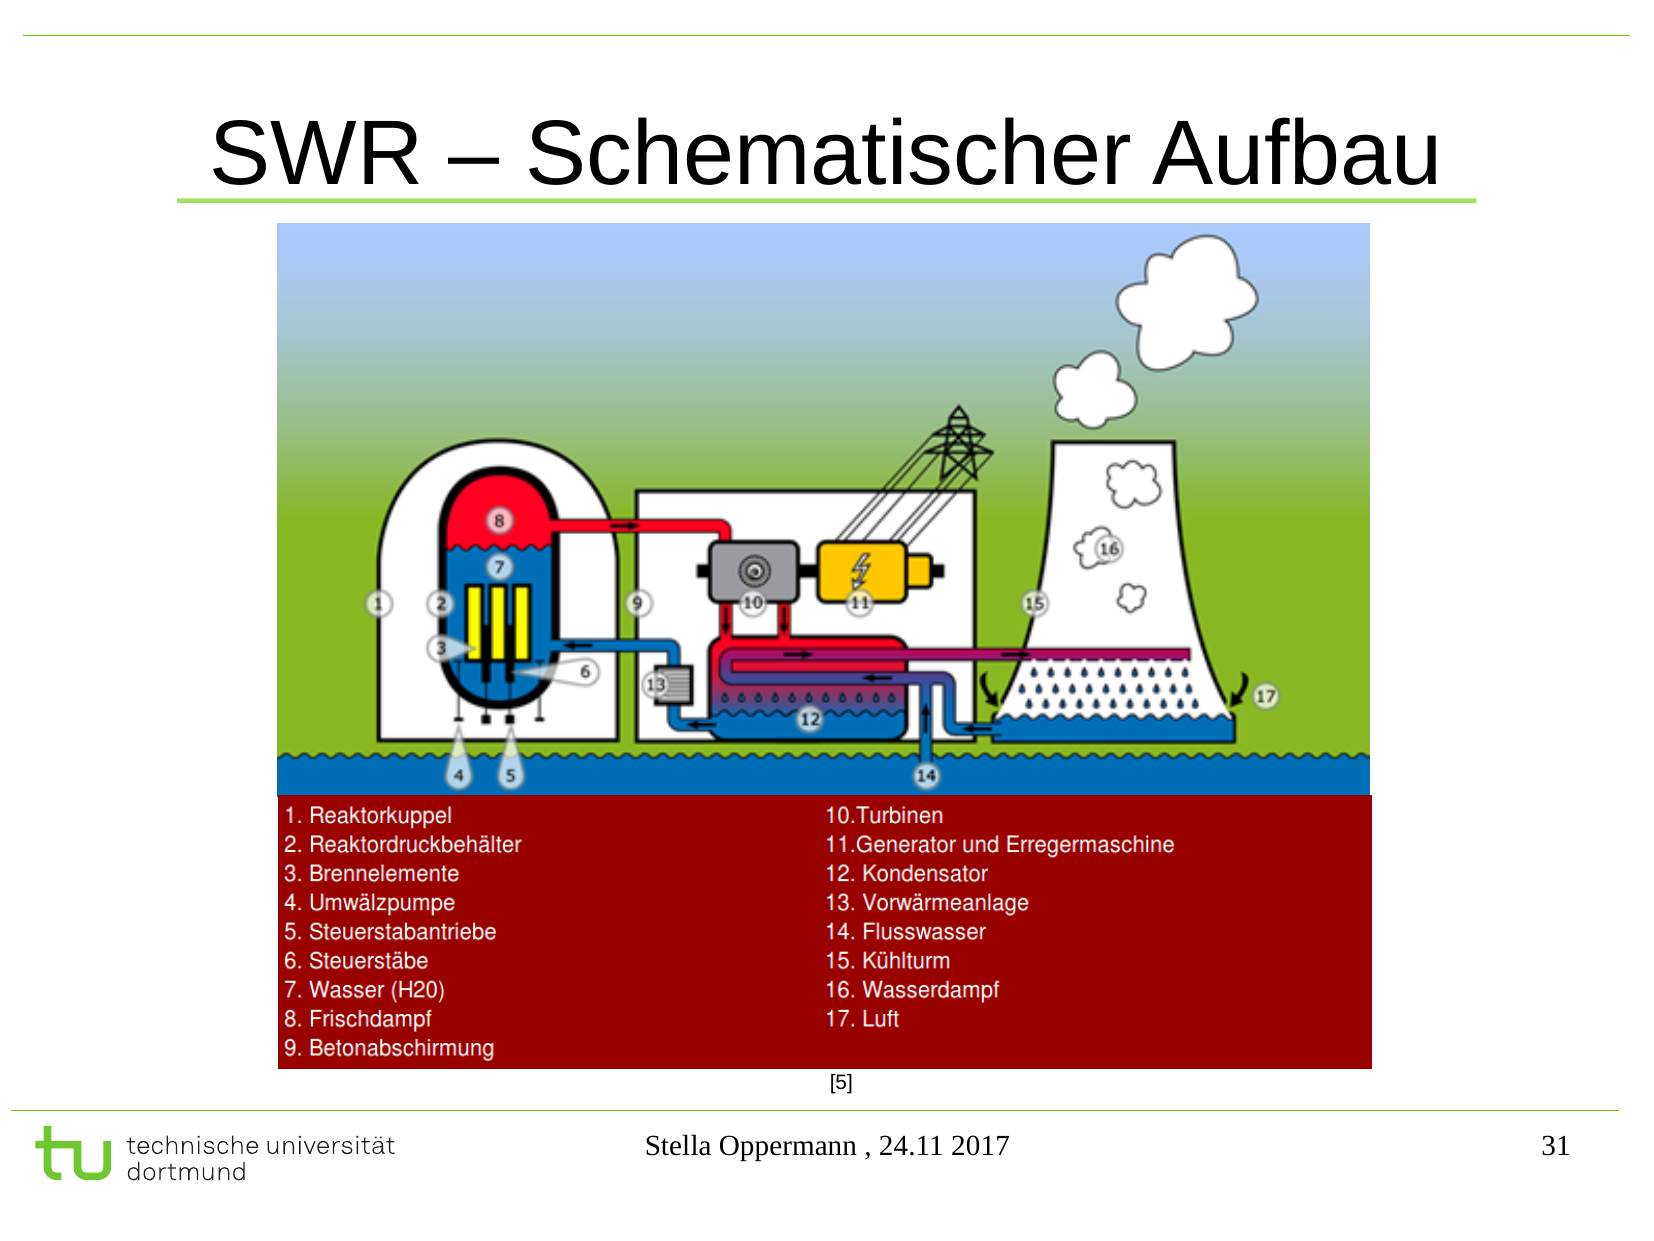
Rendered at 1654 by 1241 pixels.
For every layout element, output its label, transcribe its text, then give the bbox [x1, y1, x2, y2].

chart [35, 1125, 461, 1241]
picture [277, 223, 1372, 1069]
title SWR – Schematischer Aufbau [82, 49, 1571, 257]
text_box [5] [814, 1069, 898, 1123]
